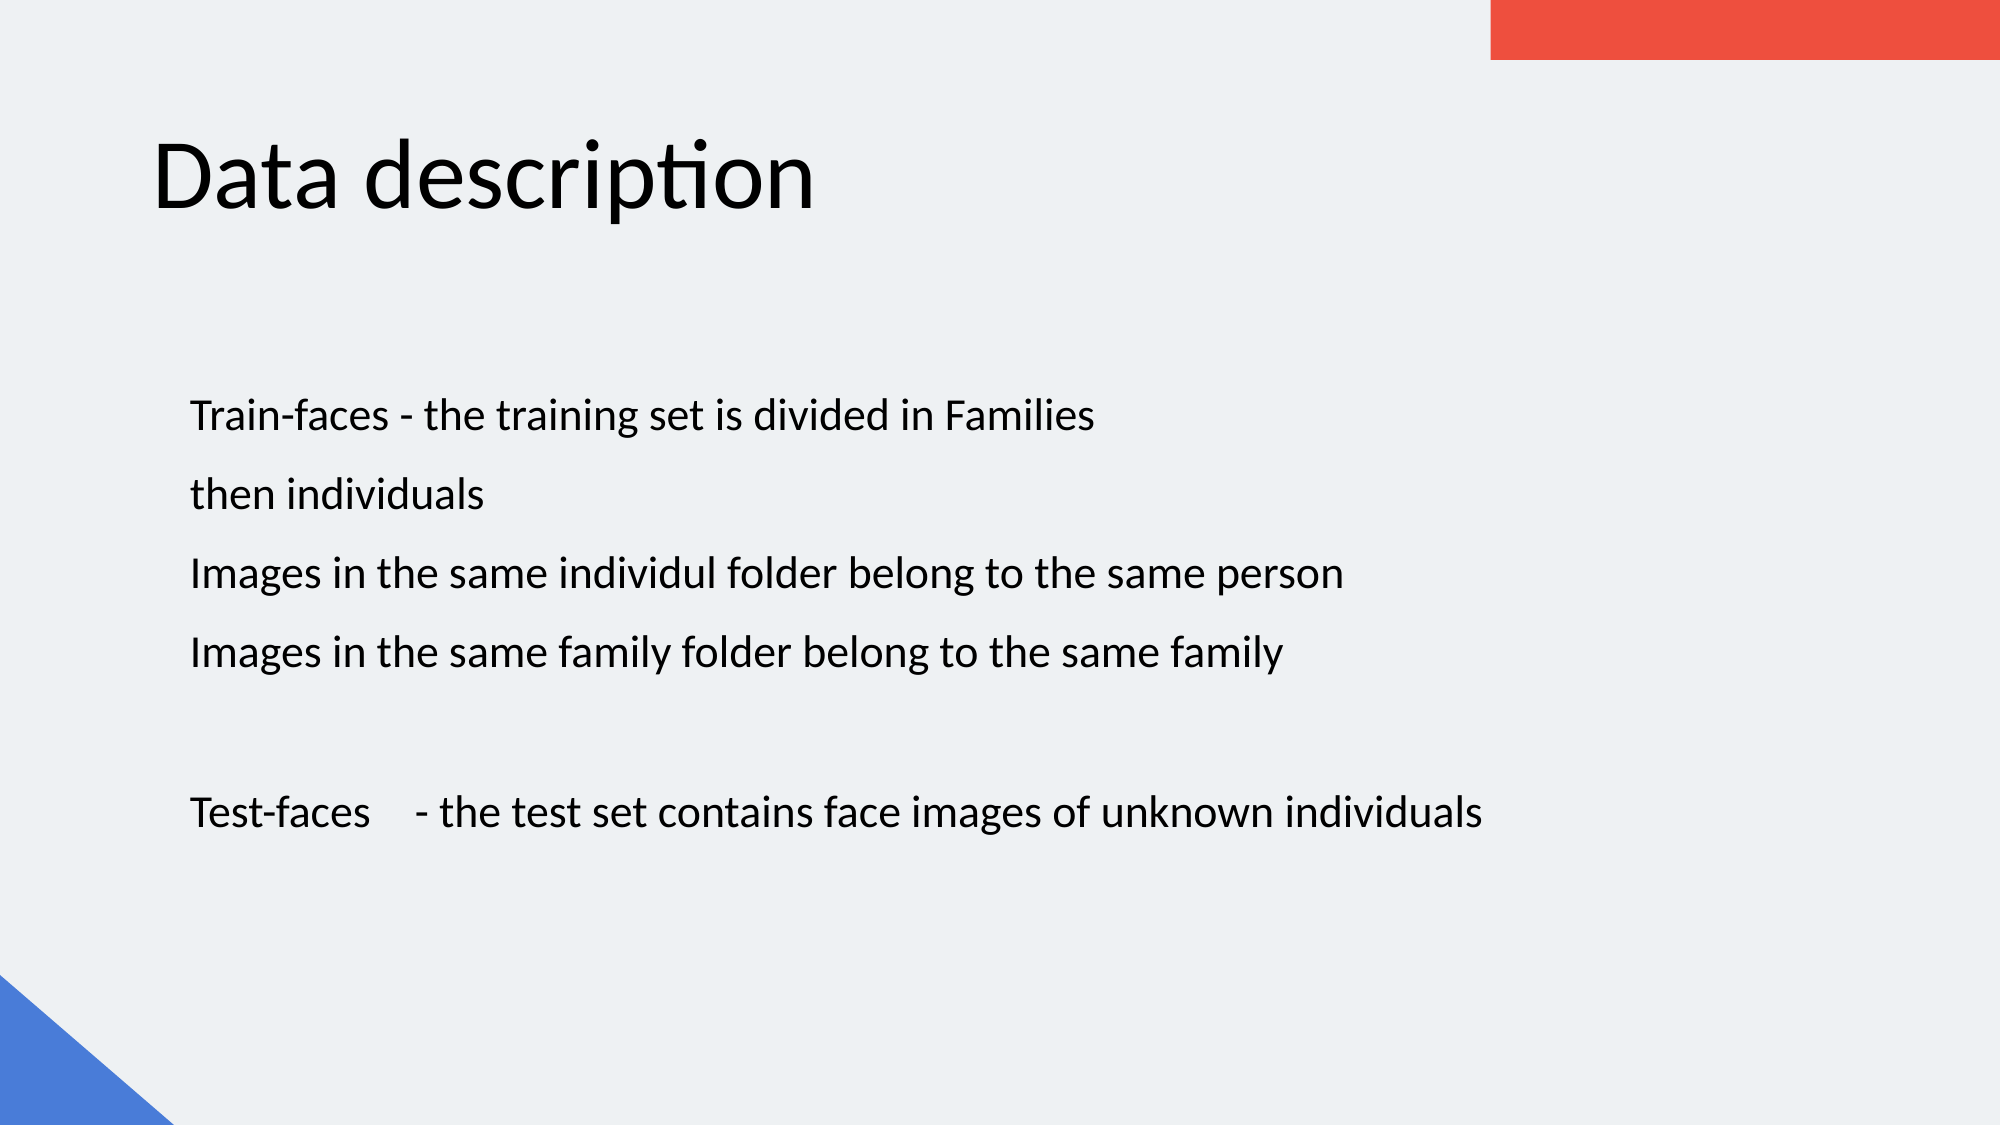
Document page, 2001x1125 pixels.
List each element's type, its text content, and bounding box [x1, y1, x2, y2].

list Train-faces - the training set is divided in Families then individuals Images in the same individul folder belong to the same person Images in the same family folder belong to the same family Test-faces - the test set contains face images of unknown individuals [137, 299, 1863, 1014]
text_box [0, 974, 174, 1125]
title Data description [137, 59, 1863, 278]
text_box [1490, 0, 2000, 60]
